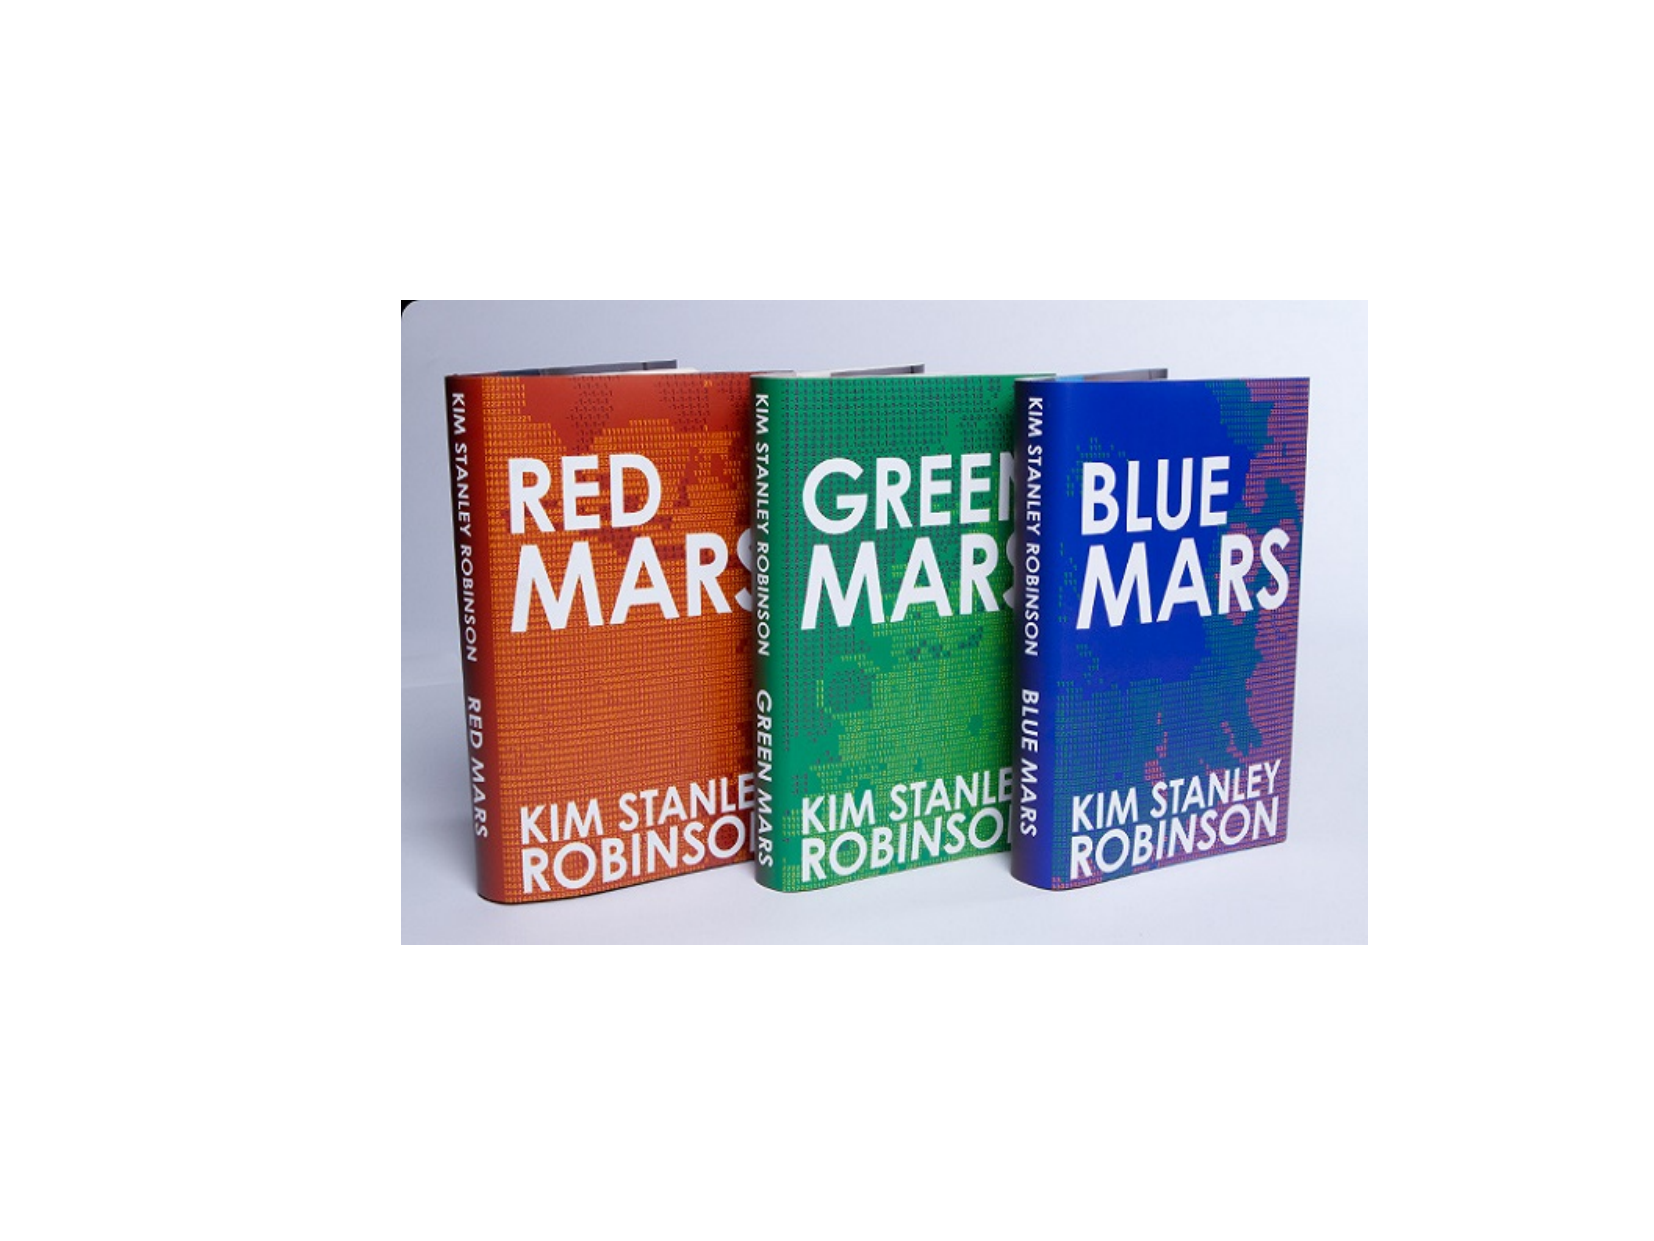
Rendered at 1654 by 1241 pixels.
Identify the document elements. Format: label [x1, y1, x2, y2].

picture [401, 300, 1368, 945]
